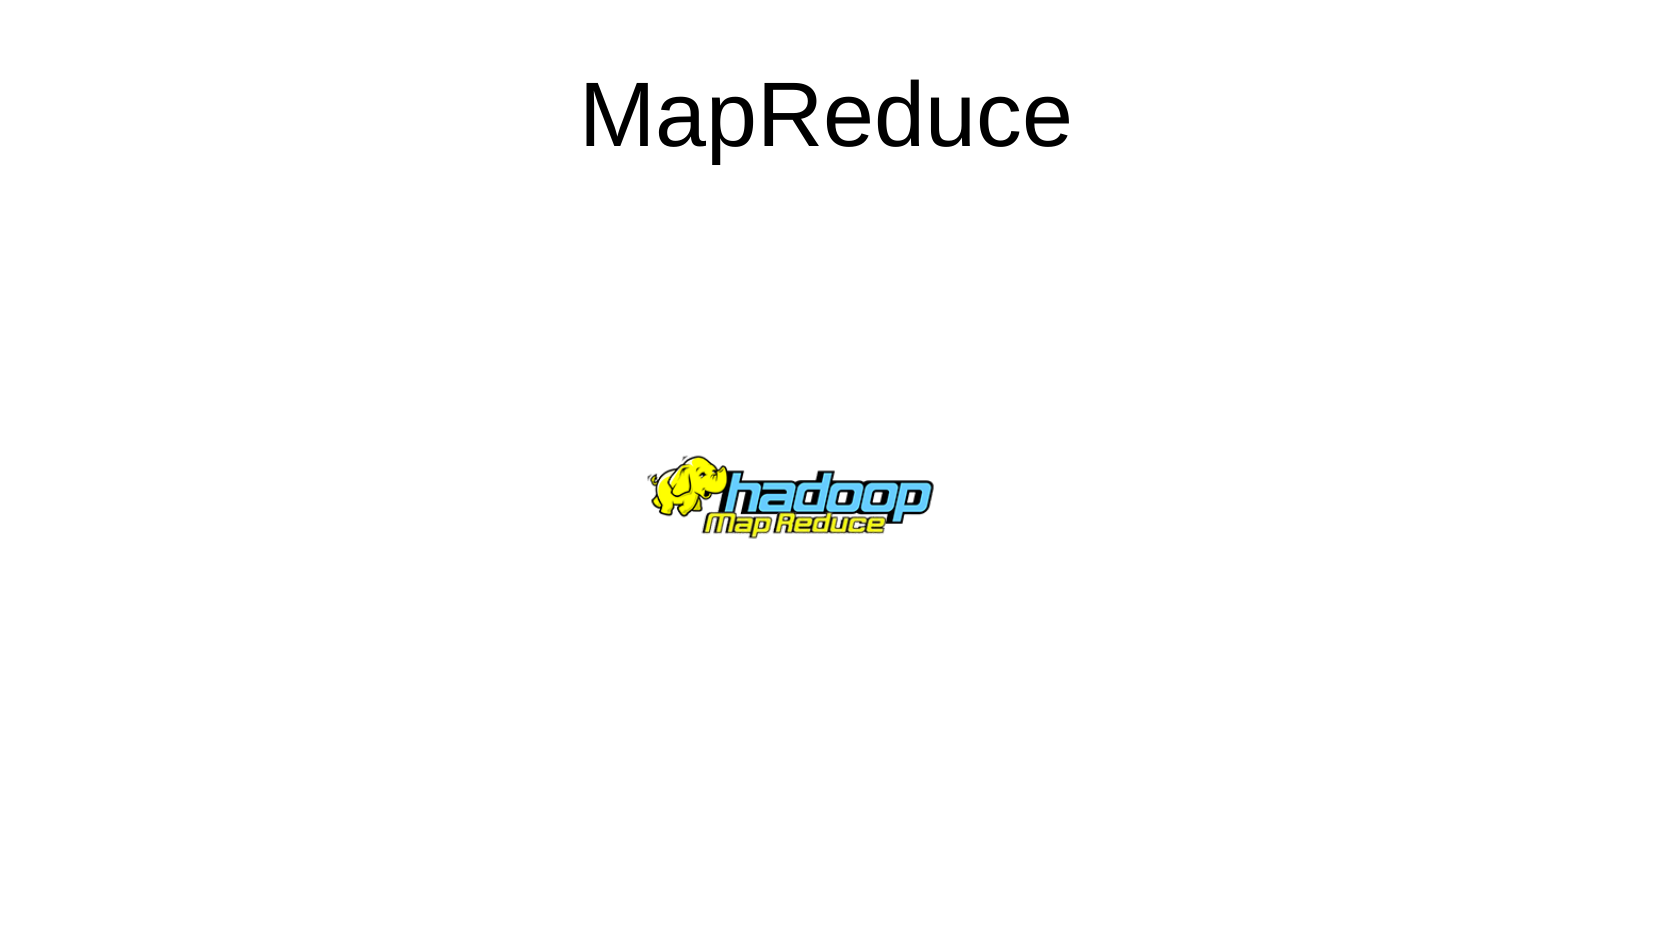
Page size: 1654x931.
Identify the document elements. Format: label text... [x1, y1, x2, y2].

picture [643, 412, 938, 594]
title MapReduce [82, 37, 1571, 193]
